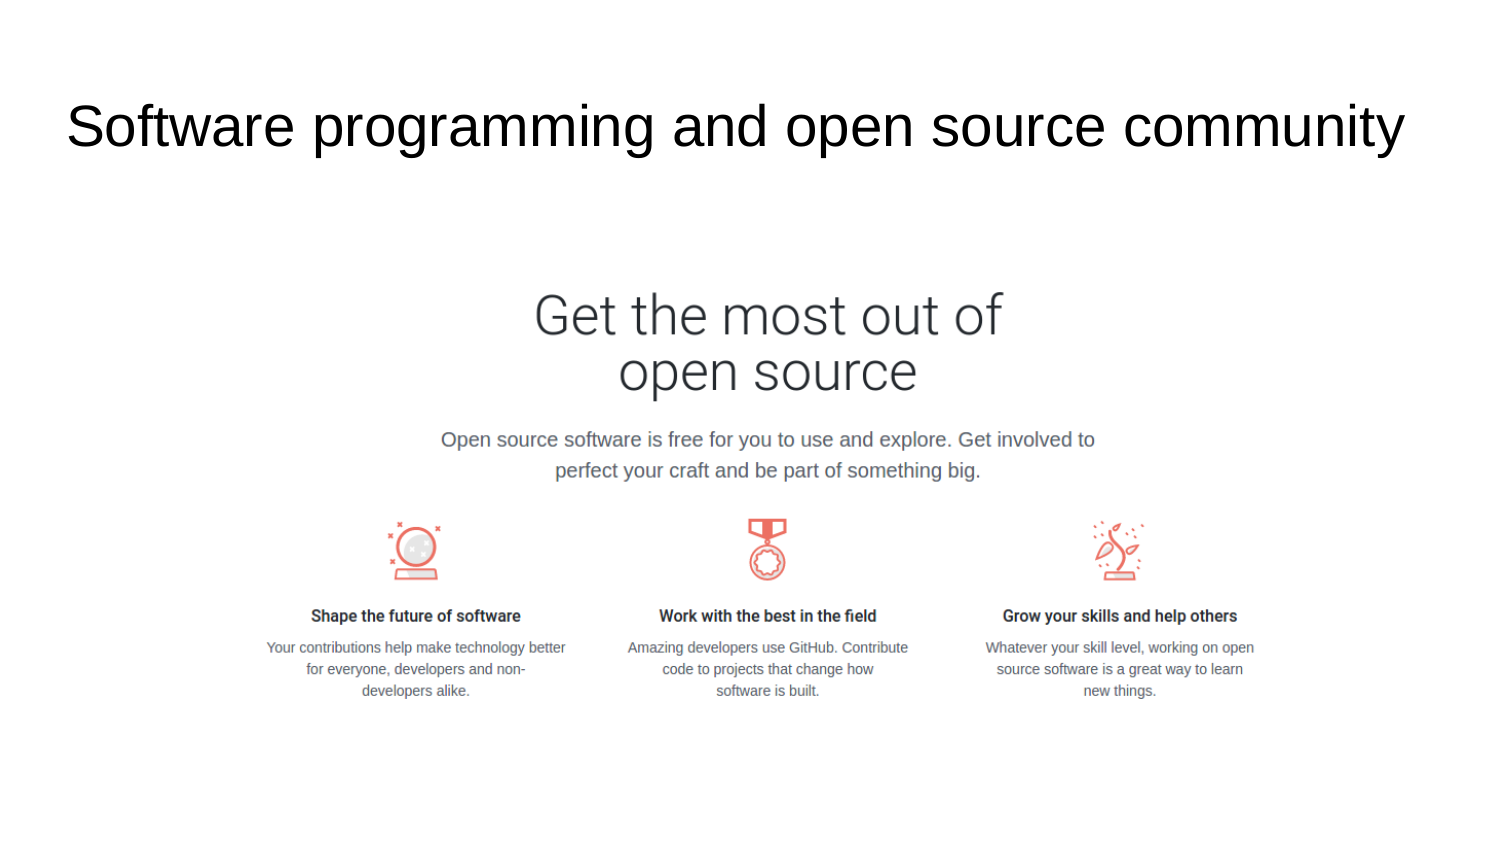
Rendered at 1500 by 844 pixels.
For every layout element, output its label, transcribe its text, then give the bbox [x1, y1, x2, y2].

title Software programming and open source community [51, 72, 1449, 167]
picture [183, 252, 1317, 735]
